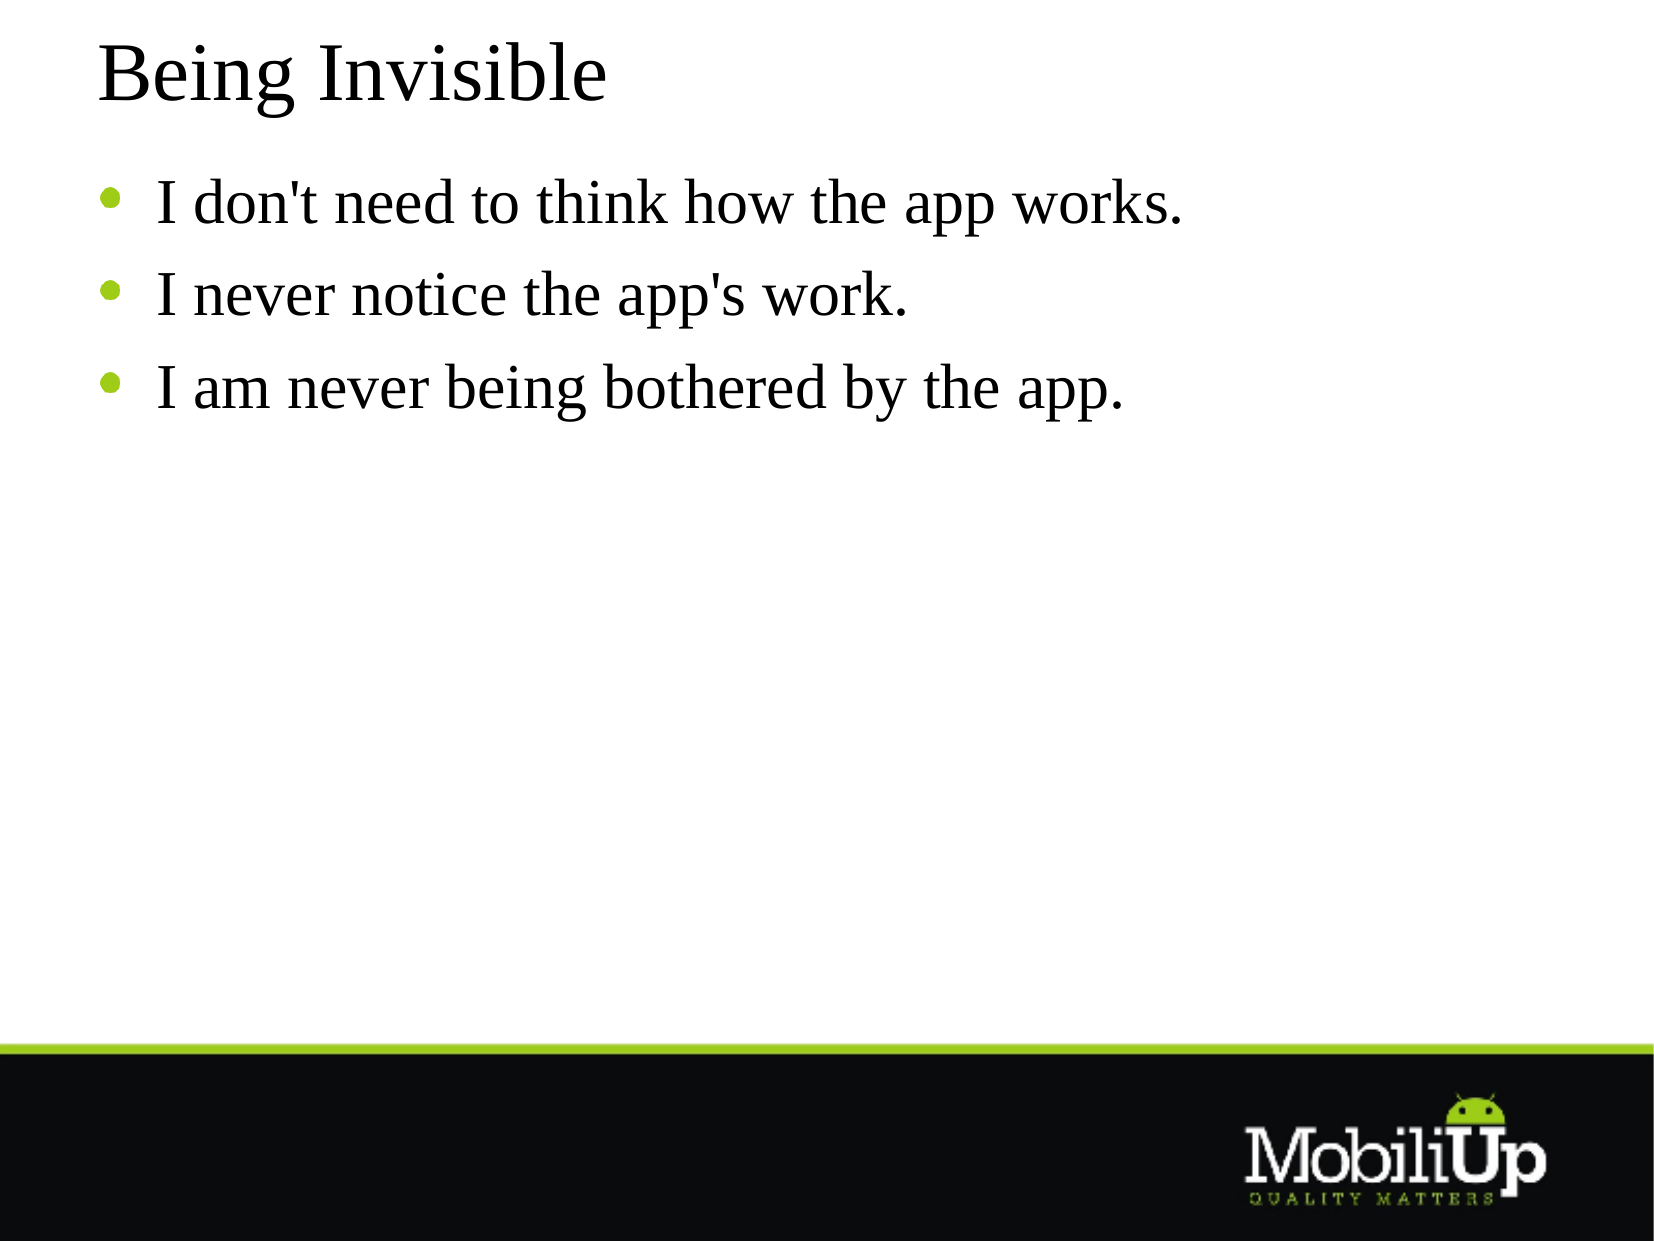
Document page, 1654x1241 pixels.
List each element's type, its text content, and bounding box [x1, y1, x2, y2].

title Being Invisible [82, 9, 1571, 125]
list I don't need to think how the app works. I never notice the app's work. I am never being bothered by the app. [85, 151, 1574, 871]
picture [0, 0, 1654, 1241]
